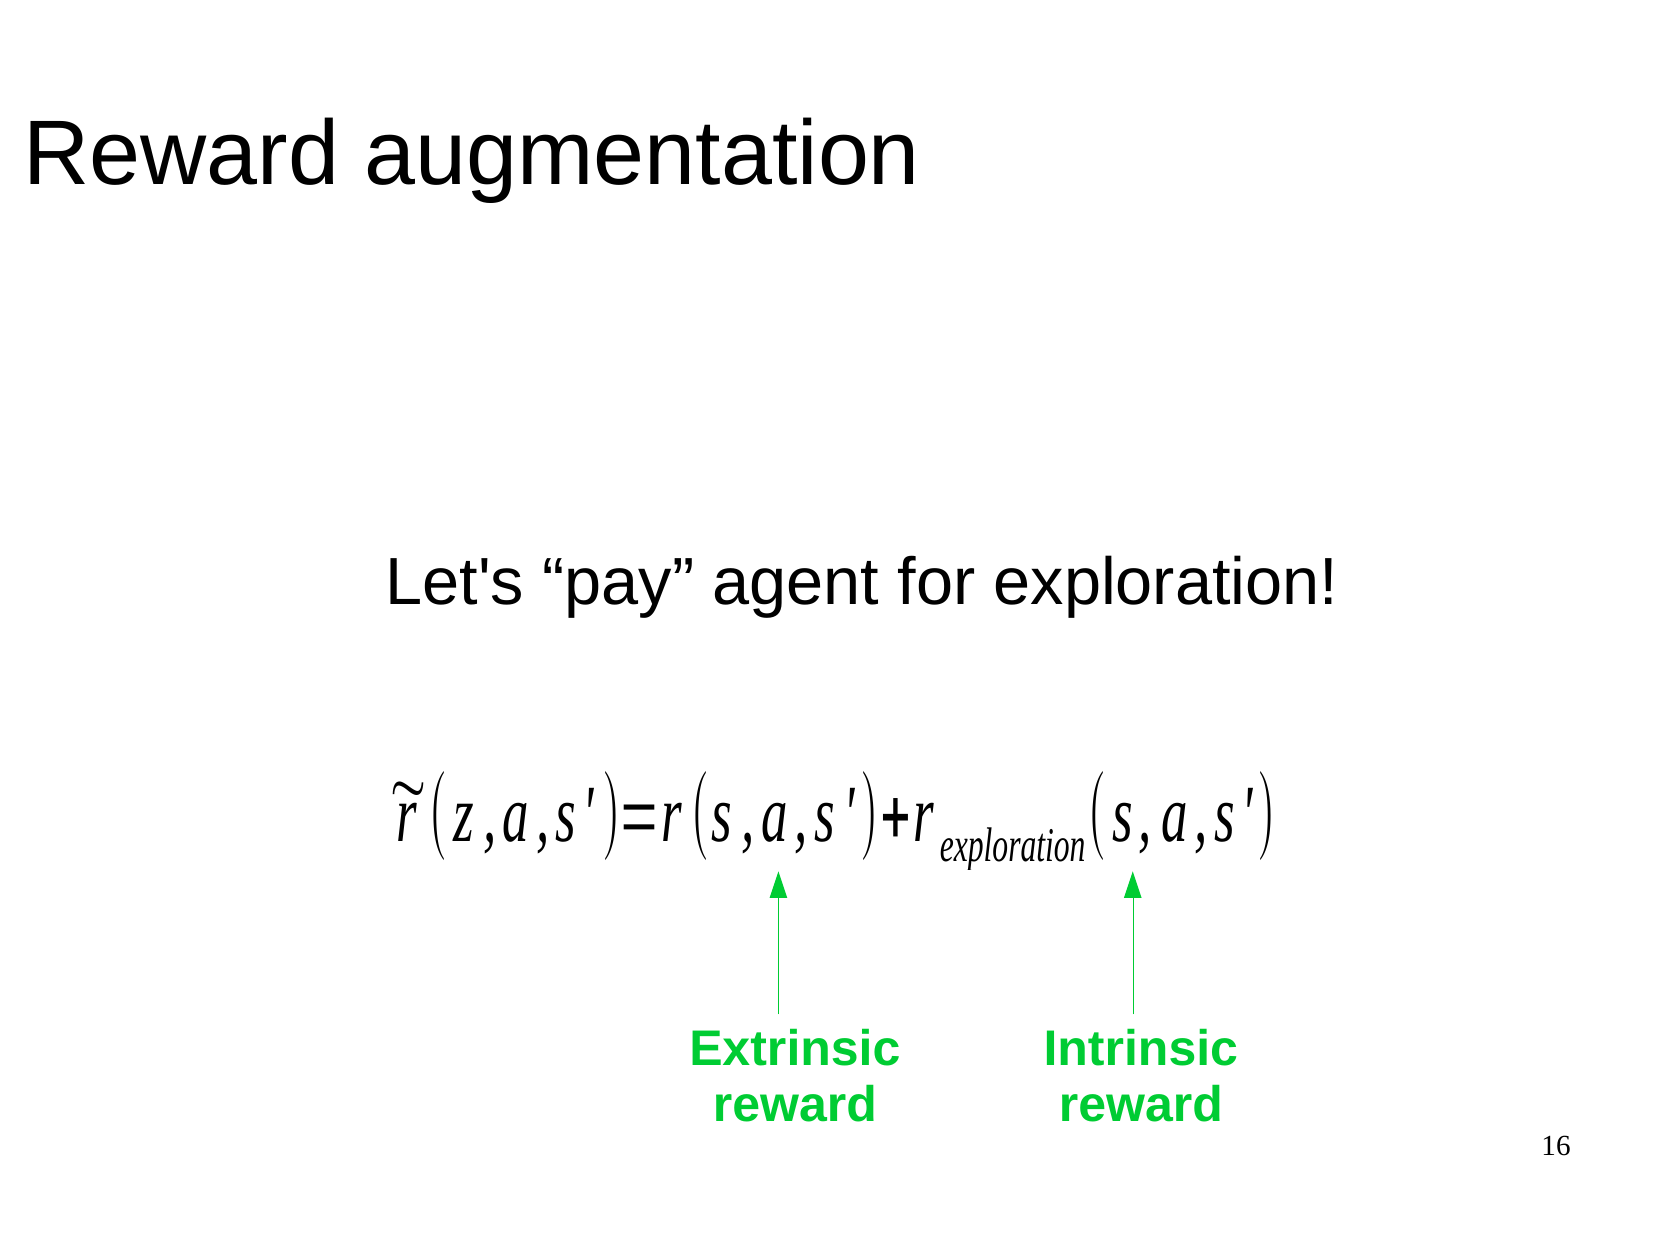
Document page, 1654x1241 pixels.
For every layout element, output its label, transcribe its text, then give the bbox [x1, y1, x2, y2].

text_box Extrinsic reward [674, 1012, 916, 1141]
title Reward augmentation [23, 49, 1512, 257]
list Let's “pay” agent for exploration! [82, 231, 1571, 951]
text_box Intrinsic reward [1028, 1012, 1254, 1141]
chart [373, 764, 1290, 870]
